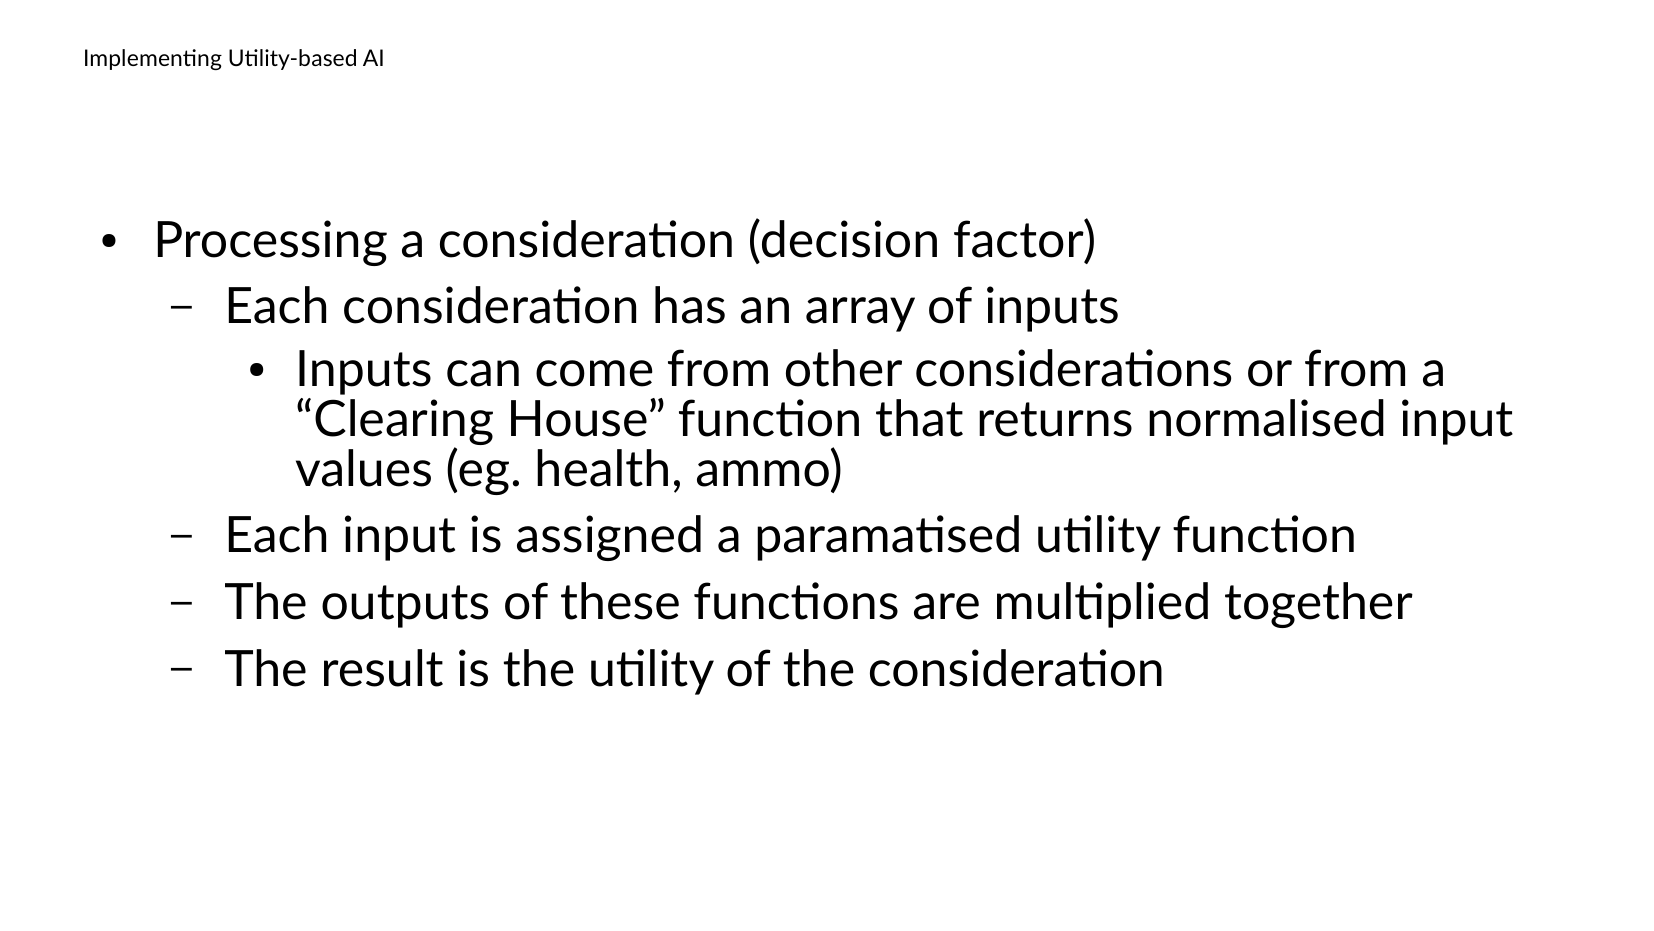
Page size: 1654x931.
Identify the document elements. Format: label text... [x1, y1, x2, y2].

title Implementing Utility-based AI [83, 0, 1571, 119]
list Processing a consideration (decision factor) Each consideration has an array of inputs Inputs can come from other considerations or from a “Clearing House” function that returns normalised input values (eg. health, ammo) Each input is assigned a paramatised utility function The outputs of these functions are multiplied together The result is the utility of the consideration [82, 217, 1571, 839]
